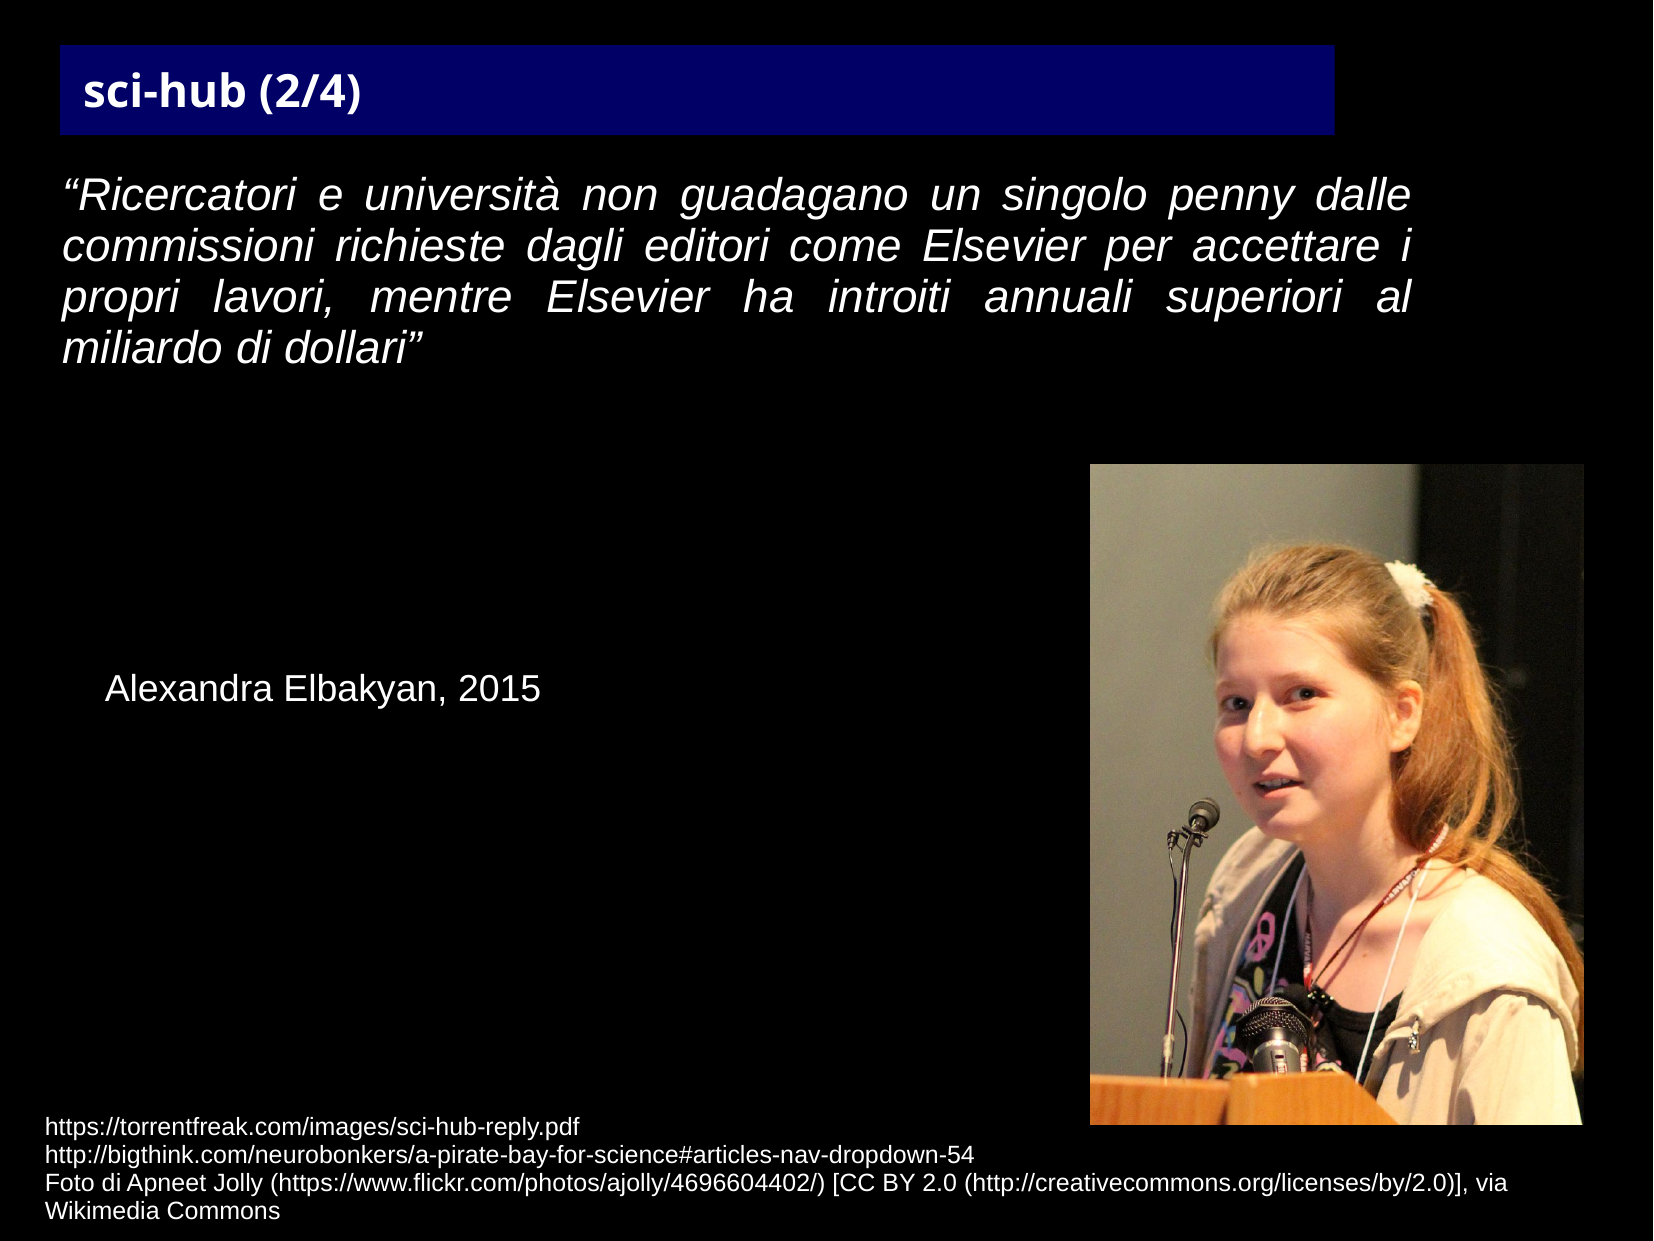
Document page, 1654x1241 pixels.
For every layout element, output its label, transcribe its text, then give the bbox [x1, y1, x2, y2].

picture [1090, 464, 1584, 1126]
list sci-hub (2/4) [59, 45, 1335, 136]
text_box “Ricercatori e università non guadagano un singolo penny dalle commissioni richieste dagli editori come Elsevier per accettare i propri lavori, mentre Elsevier ha introiti annuali superiori al miliardo di dollari” [48, 161, 1429, 535]
text_box https://torrentfreak.com/images/sci-hub-reply.pdf http://bigthink.com/neurobonkers/a-pirate-bay-for-science#articles-nav-dropdown-54 Foto di Apneet Jolly (https://www.flickr.com/photos/ajolly/4696604402/) [CC BY 2.0 (http://creativecommons.org/licenses/by/2.0)], via Wikimedia Commons [30, 1105, 1606, 1241]
text_box Alexandra Elbakyan, 2015 [90, 660, 769, 801]
